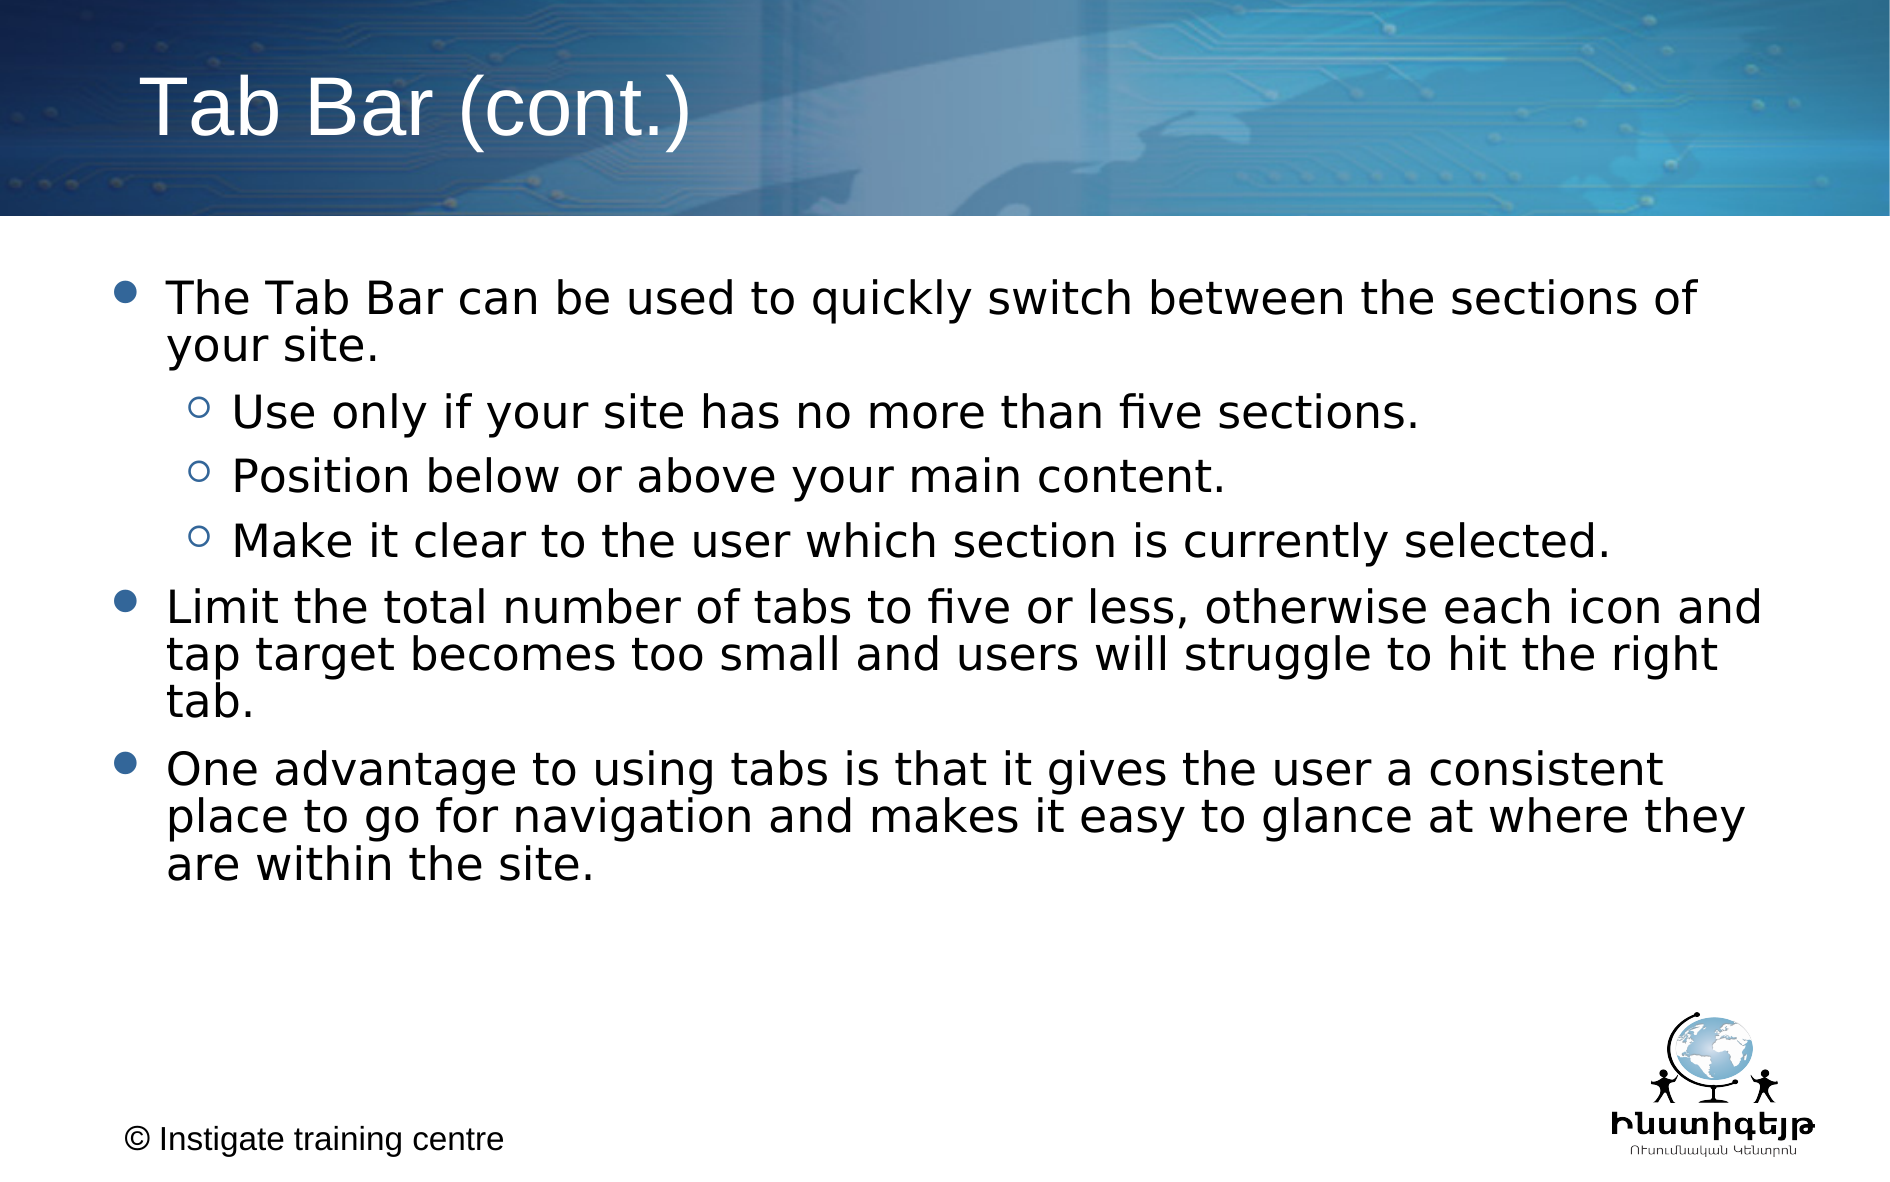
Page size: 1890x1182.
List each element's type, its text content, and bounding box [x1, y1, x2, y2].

text_box Navigation and Action Patterns [138, 147, 1801, 153]
picture [0, 0, 1890, 216]
picture [1612, 1012, 1815, 1157]
list The Tab Bar can be used to quickly switch between the sections of your site. Use only if your site has no more than five sections. Position below or above your main content. Make it clear to the user which section is currently selected. Limit the total number of tabs to five or less, otherwise each icon and tap target becomes too small and users will struggle to hit the right tab. One advantage to using tabs is that it gives the user a consistent place to go for navigation and makes it easy to glance at where they are within the site. [110, 276, 1801, 303]
text_box Tab Bar (cont.) [138, 82, 1801, 87]
